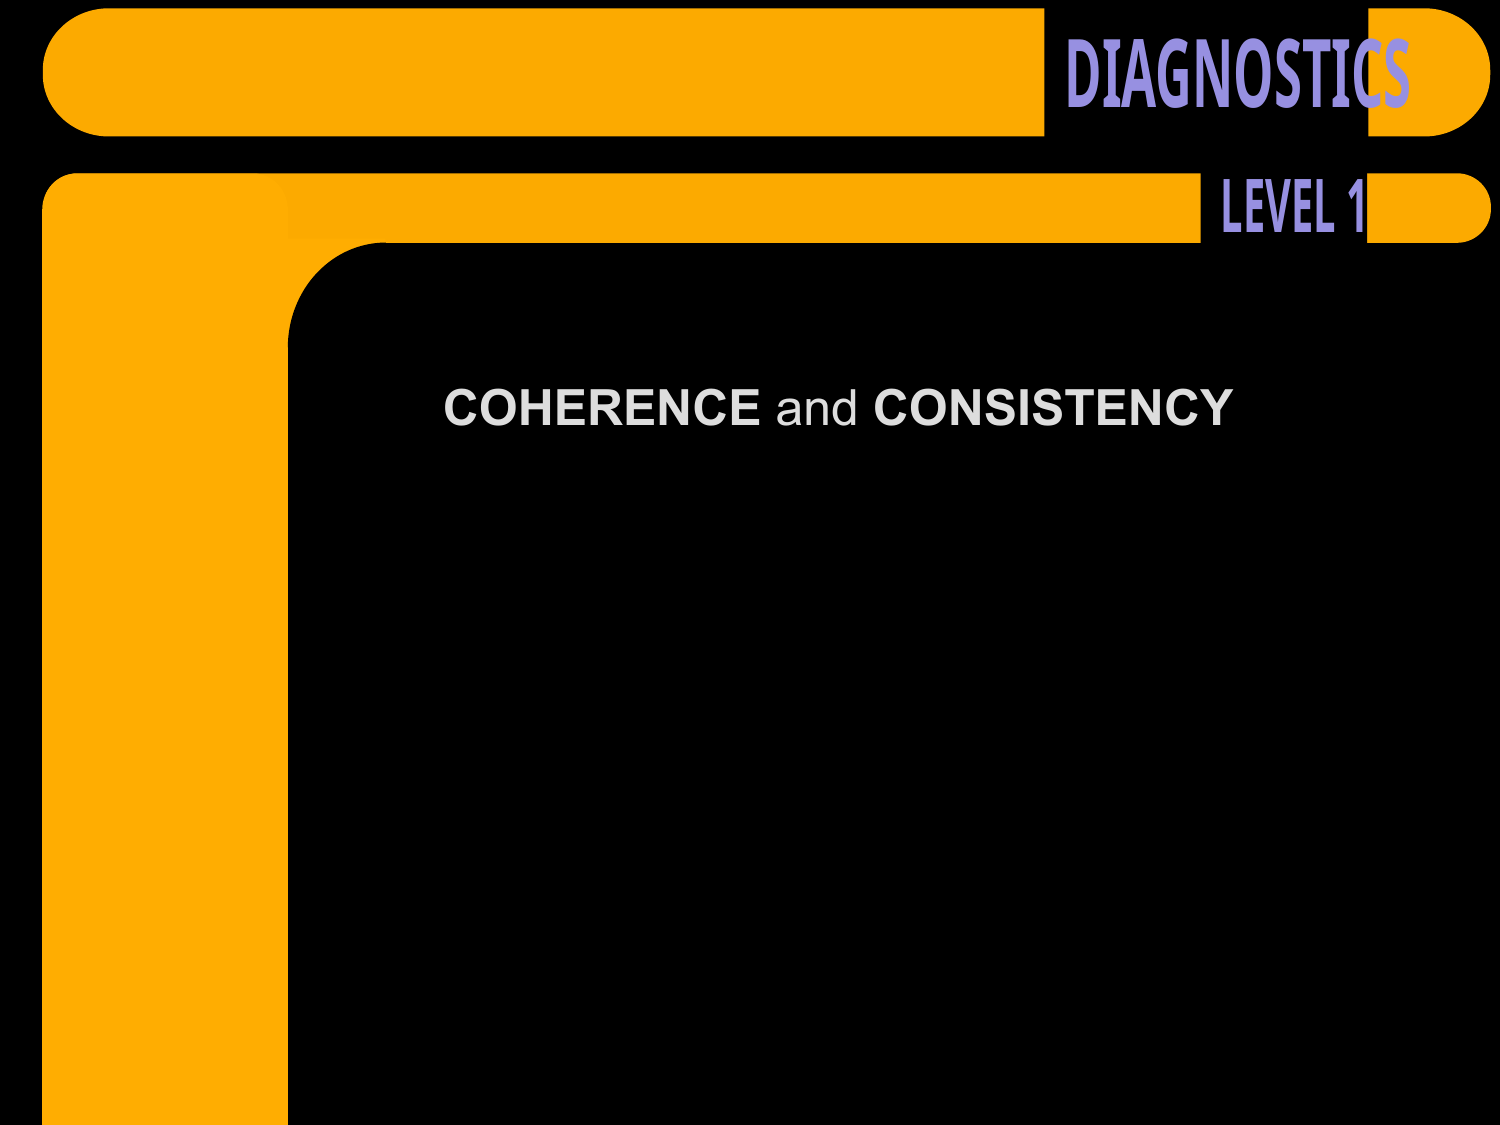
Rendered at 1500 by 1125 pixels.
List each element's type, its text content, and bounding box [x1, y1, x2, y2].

list COHERENCE and CONSISTENCY [372, 380, 1286, 1062]
picture [0, 0, 1500, 1125]
